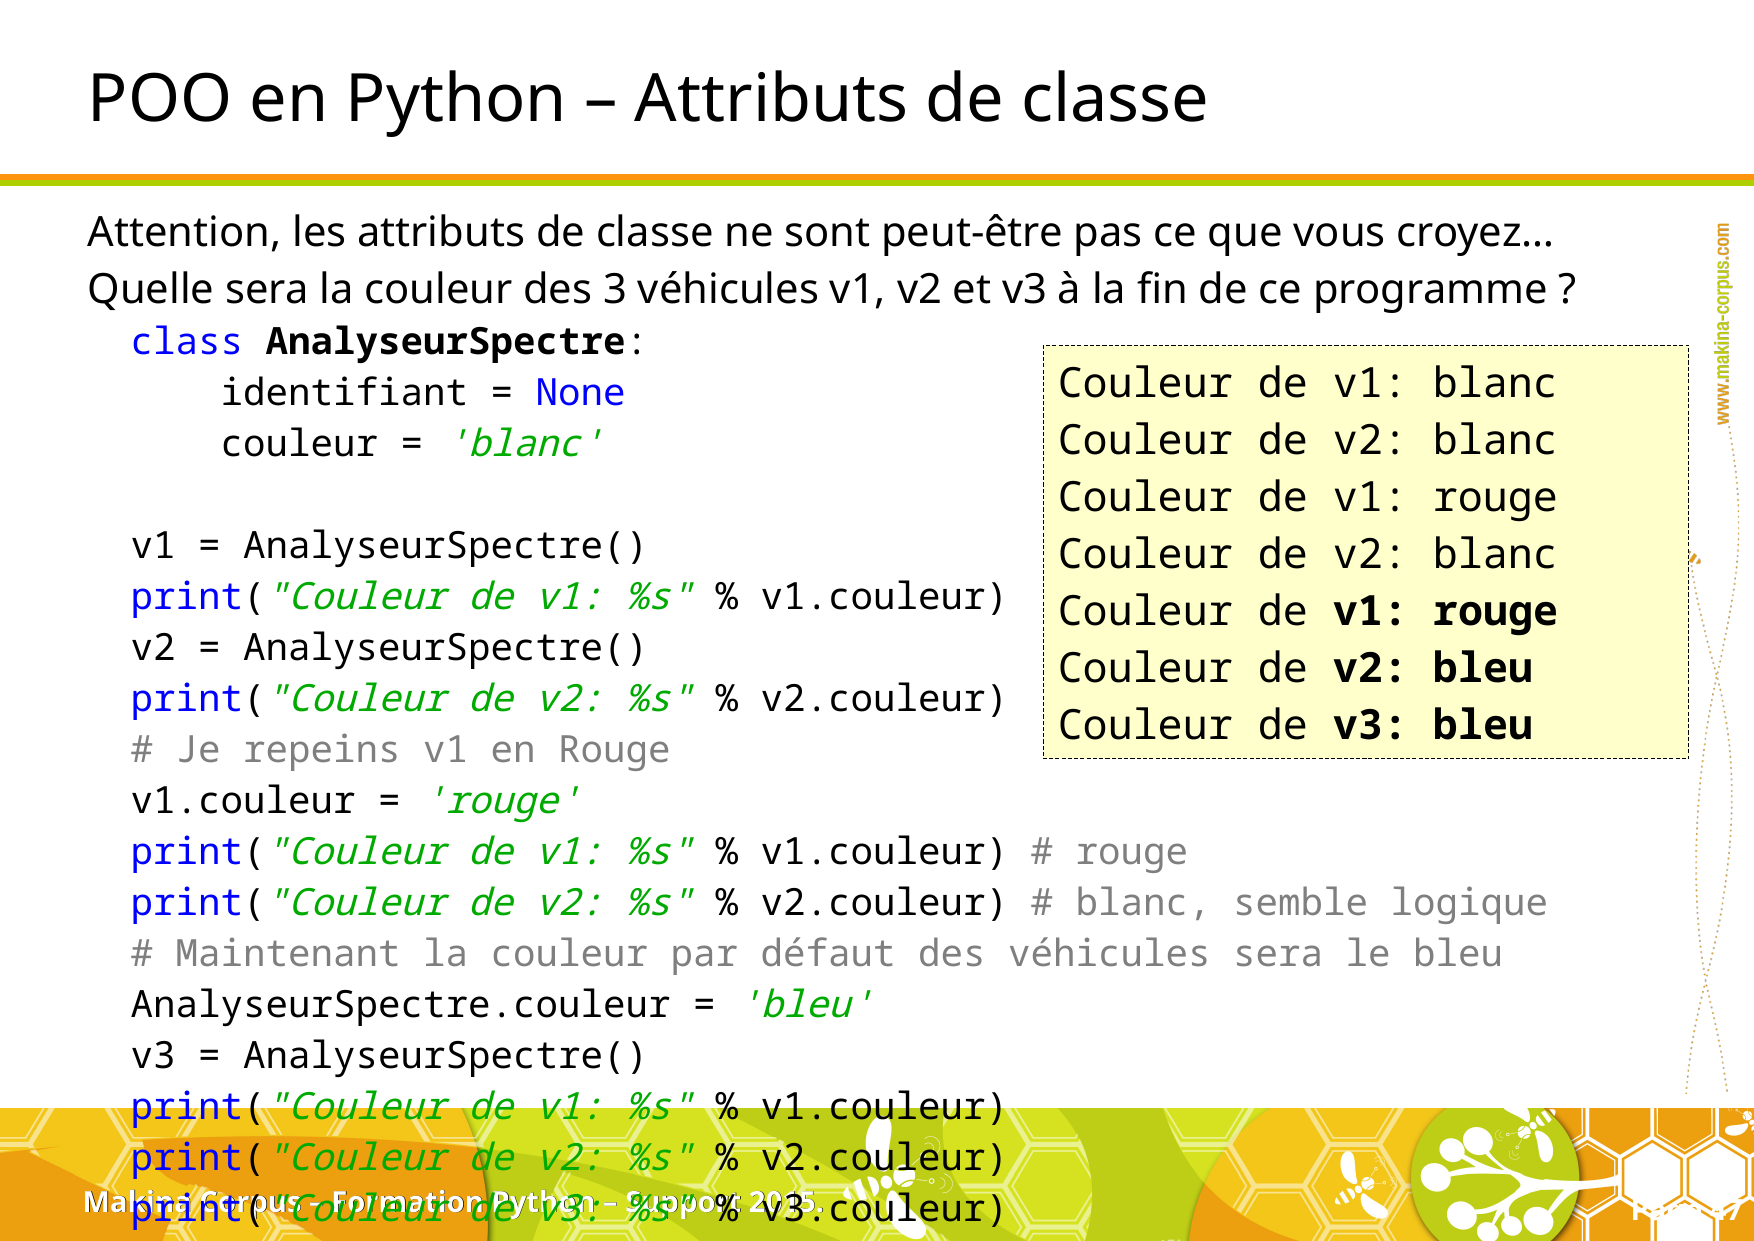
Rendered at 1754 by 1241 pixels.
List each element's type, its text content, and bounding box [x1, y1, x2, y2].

picture [0, 1108, 1754, 1241]
list Attention, les attributs de classe ne sont peut-être pas ce que vous croyez… Quelle sera la couleur des 3 véhicules v1, v2 et v3 à la fin de ce programme ? [87, 201, 1667, 331]
text_box Couleur de v1: blanc Couleur de v2: blanc Couleur de v1: rouge Couleur de v2: blanc Couleur de v1: rouge Couleur de v2: bleu Couleur de v3: bleu [1043, 345, 1689, 703]
picture [1654, 203, 1754, 1093]
title POO en Python – Attributs de classe [87, 31, 1667, 160]
text_box class AnalyseurSpectre: identifiant = None couleur = 'blanc' v1 = AnalyseurSpectre() print("Couleur de v1: %s" % v1.couleur) v2 = AnalyseurSpectre() print("Couleur de v2: %s" % v2.couleur) # Je repeins v1 en Rouge v1.couleur = 'rouge' print("Couleur de v1: %s" % v1.couleur) # rouge print("Couleur de v2: %s" % v2.couleur) # blanc, semble logique # Maintenant la couleur par défaut des véhicules sera le bleu AnalyseurSpectre.couleur = 'bleu' v3 = AnalyseurSpectre() print("Couleur de v1: %s" % v1.couleur) print("Couleur de v2: %s" % v2.couleur) print("Couleur de v3: %s" % v3.couleur) [115, 307, 1654, 1114]
